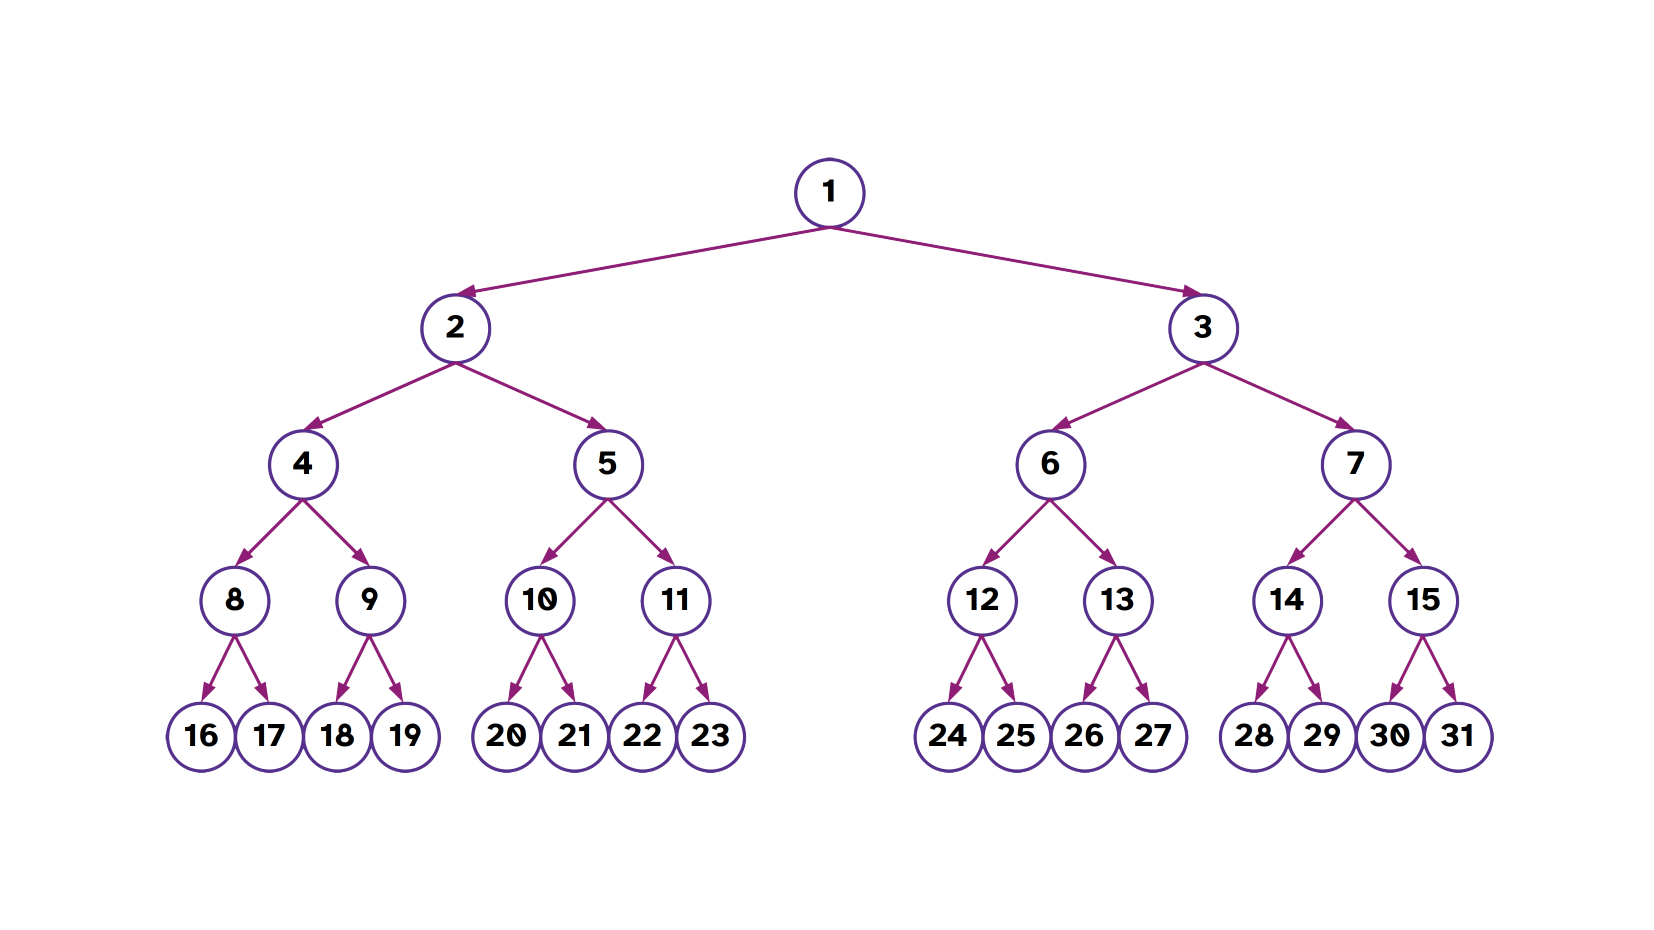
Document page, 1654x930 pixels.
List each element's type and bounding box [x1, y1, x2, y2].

picture [165, 157, 1494, 773]
